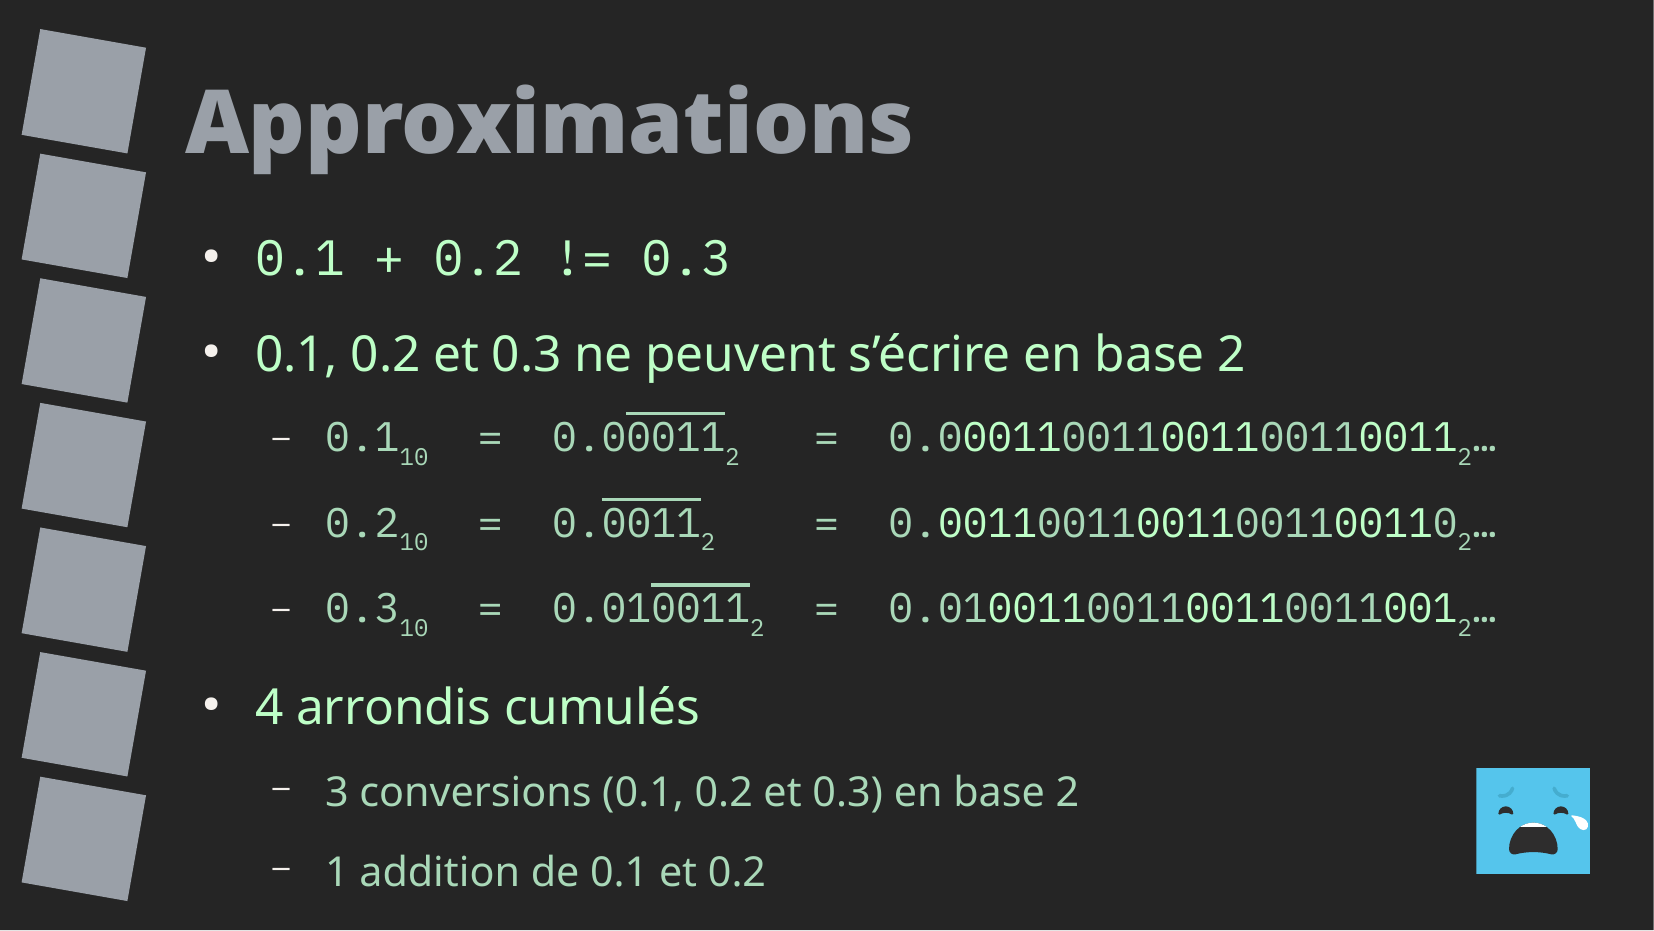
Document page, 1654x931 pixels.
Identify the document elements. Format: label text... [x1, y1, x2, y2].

list 0.1 + 0.2 != 0.3 0.1, 0.2 et 0.3 ne peuvent s’écrire en base 2 0.110 = 0.000112 = 0.0001100110011001100112… 0.210 = 0.00112 = 0.0011001100110011001102… 0.310 = 0.0100112 = 0.0100110011001100110012… 4 arrondis cumulés 3 conversions (0.1, 0.2 et 0.3) en base 2 1 addition de 0.1 et 0.2 [184, 225, 1636, 901]
title Approximations [184, 59, 1654, 154]
picture [1476, 767, 1591, 874]
